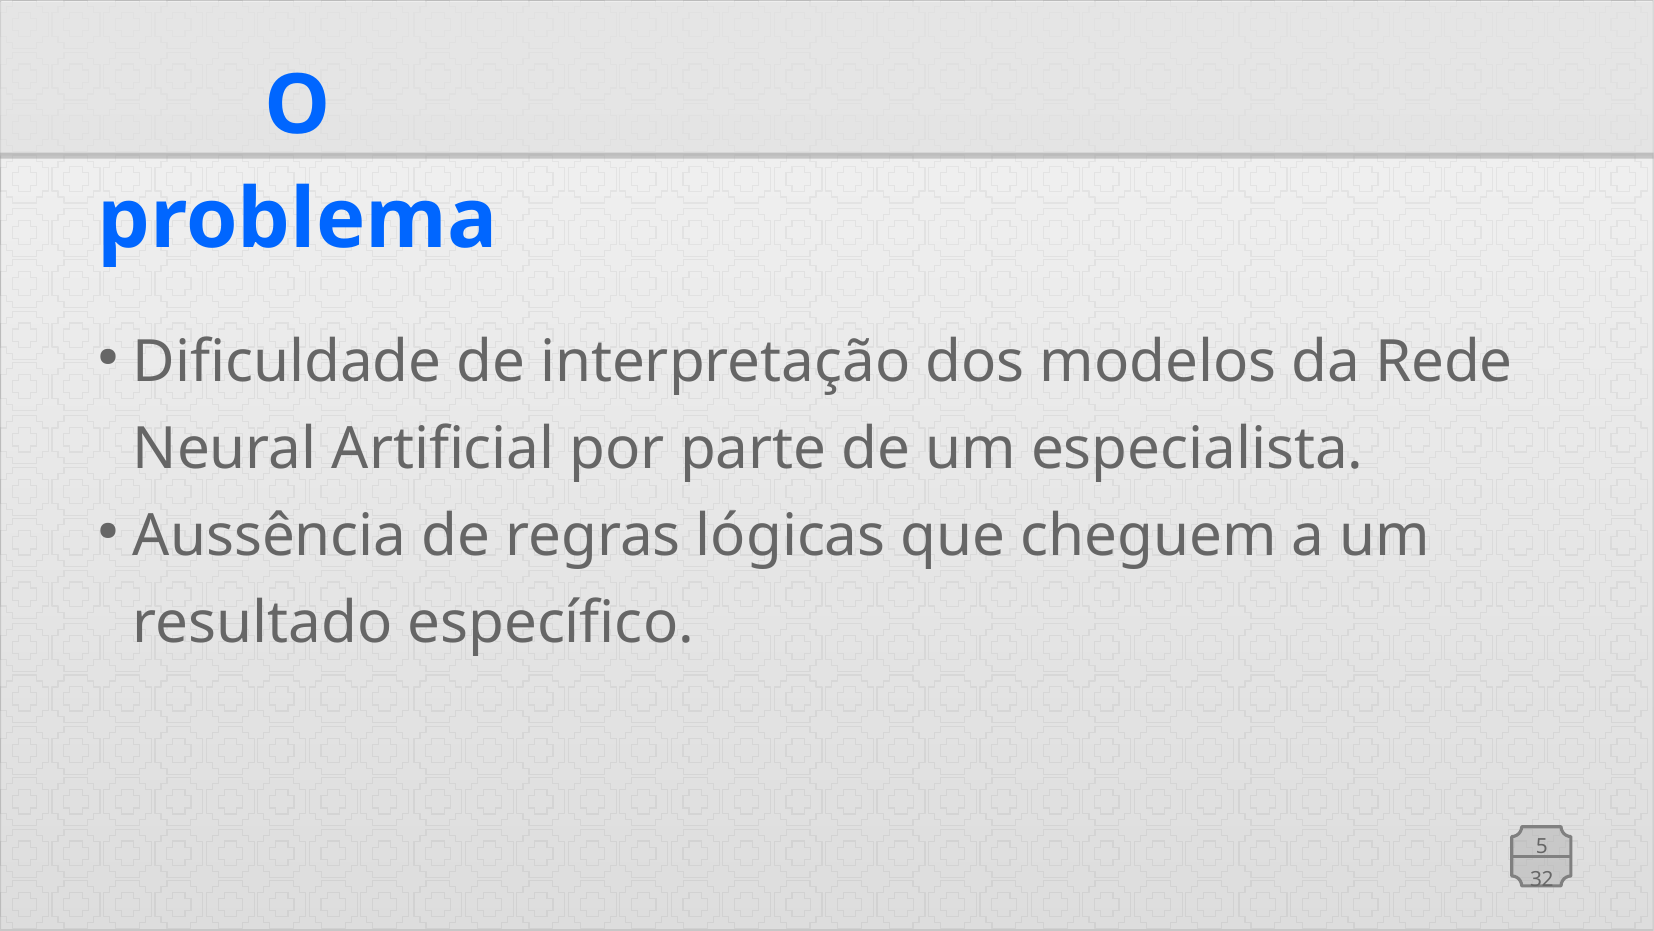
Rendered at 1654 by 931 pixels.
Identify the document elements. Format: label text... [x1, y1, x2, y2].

text_box Dificuldade de interpretação dos modelos da Rede Neural Artificial por parte de um especialista. Aussência de regras lógicas que cheguem a um resultado específico. [82, 303, 1571, 627]
text_box O problema [82, 37, 532, 155]
